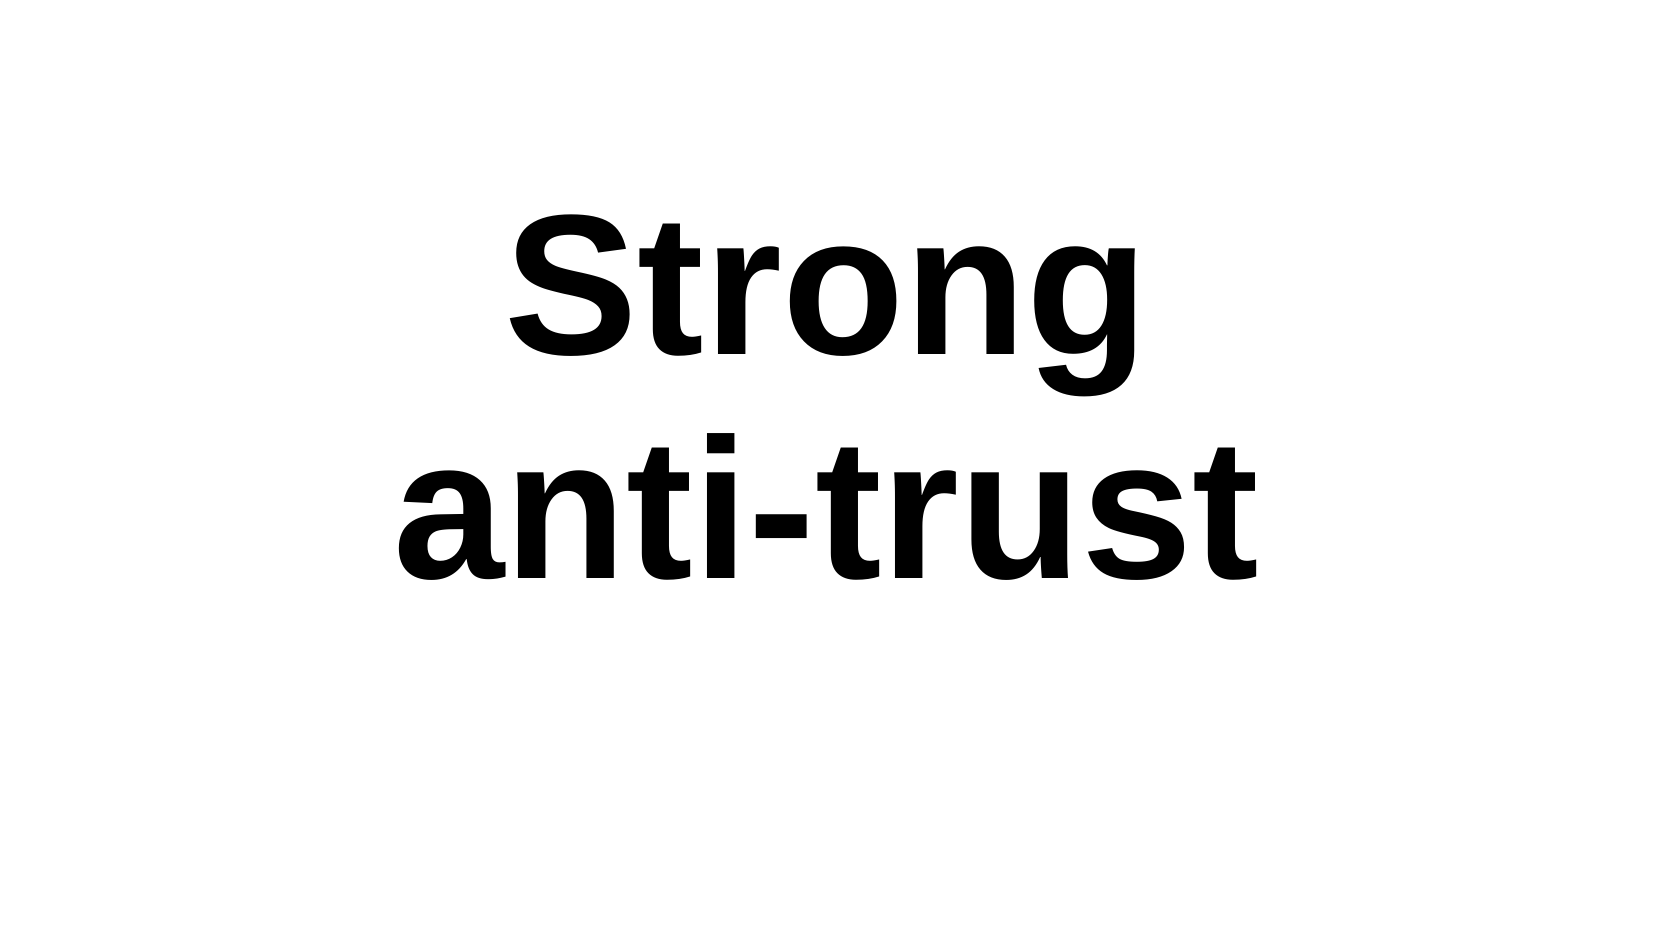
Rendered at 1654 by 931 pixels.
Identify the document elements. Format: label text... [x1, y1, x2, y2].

subtitle Strong anti-trust [82, 37, 1571, 757]
